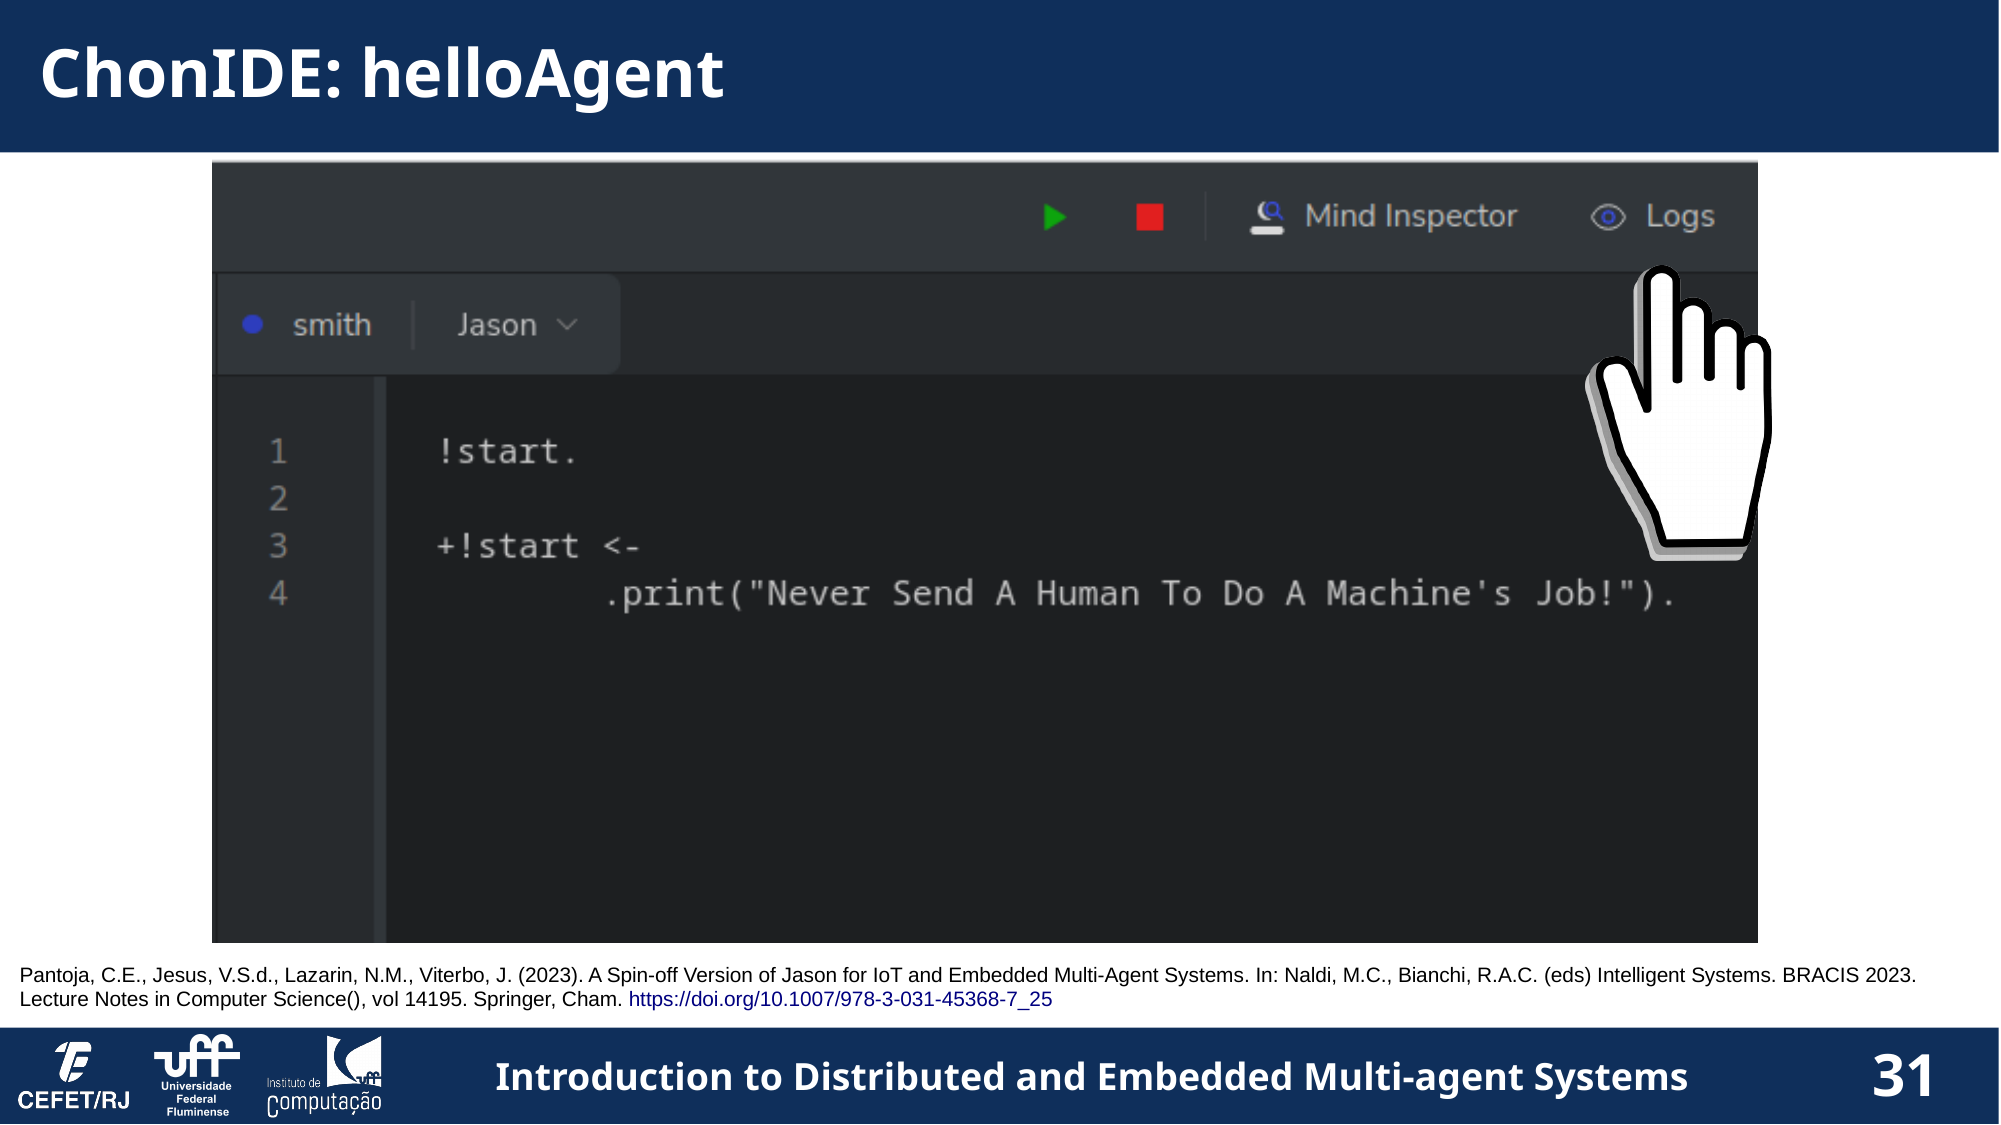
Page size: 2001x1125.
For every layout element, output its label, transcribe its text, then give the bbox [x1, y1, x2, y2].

text_box Pantoja, C.E., Jesus, V.S.d., Lazarin, N.M., Viterbo, J. (2023). A Spin-off Version of Jason for IoT and Embedded Multi-Agent Systems. In: Naldi, M.C., Bianchi, R.A.C. (eds) Intelligent Systems. BRACIS 2023. Lecture Notes in Computer Science(), vol 14195. Springer, Cham. https://doi.org/10.1007/978-3-031-45368-7_25 [4, 956, 1979, 1042]
picture [265, 1042, 383, 1118]
picture [153, 1042, 241, 1121]
picture [212, 159, 1772, 943]
picture [18, 1042, 129, 1125]
text_box ChonIDE: helloAgent [25, 23, 1998, 116]
